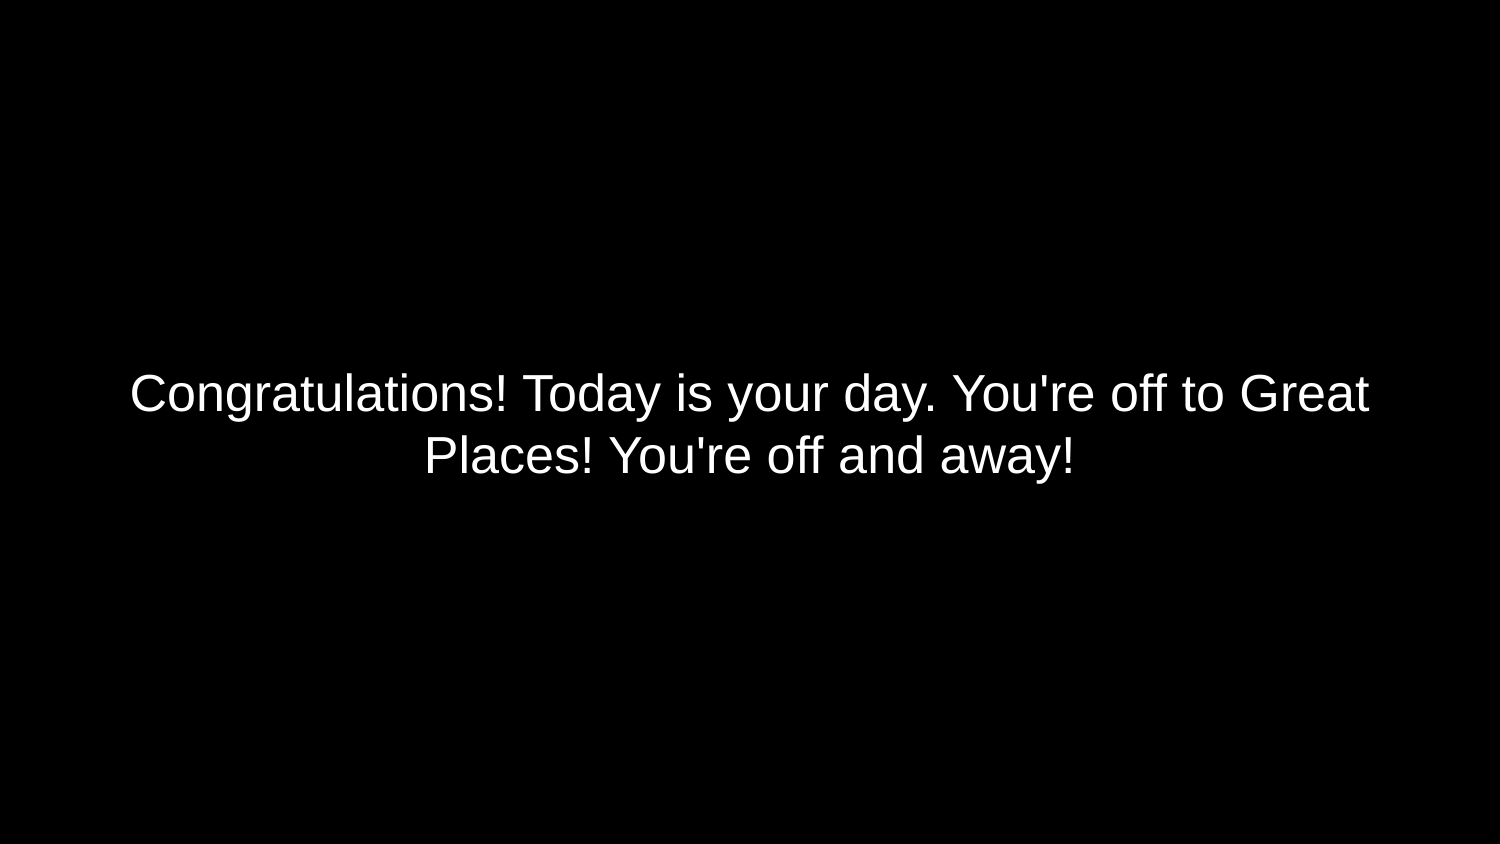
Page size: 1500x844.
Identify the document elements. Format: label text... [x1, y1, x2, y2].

title Congratulations! Today is your day. You're off to Great Places! You're off and away! [51, 352, 1449, 491]
